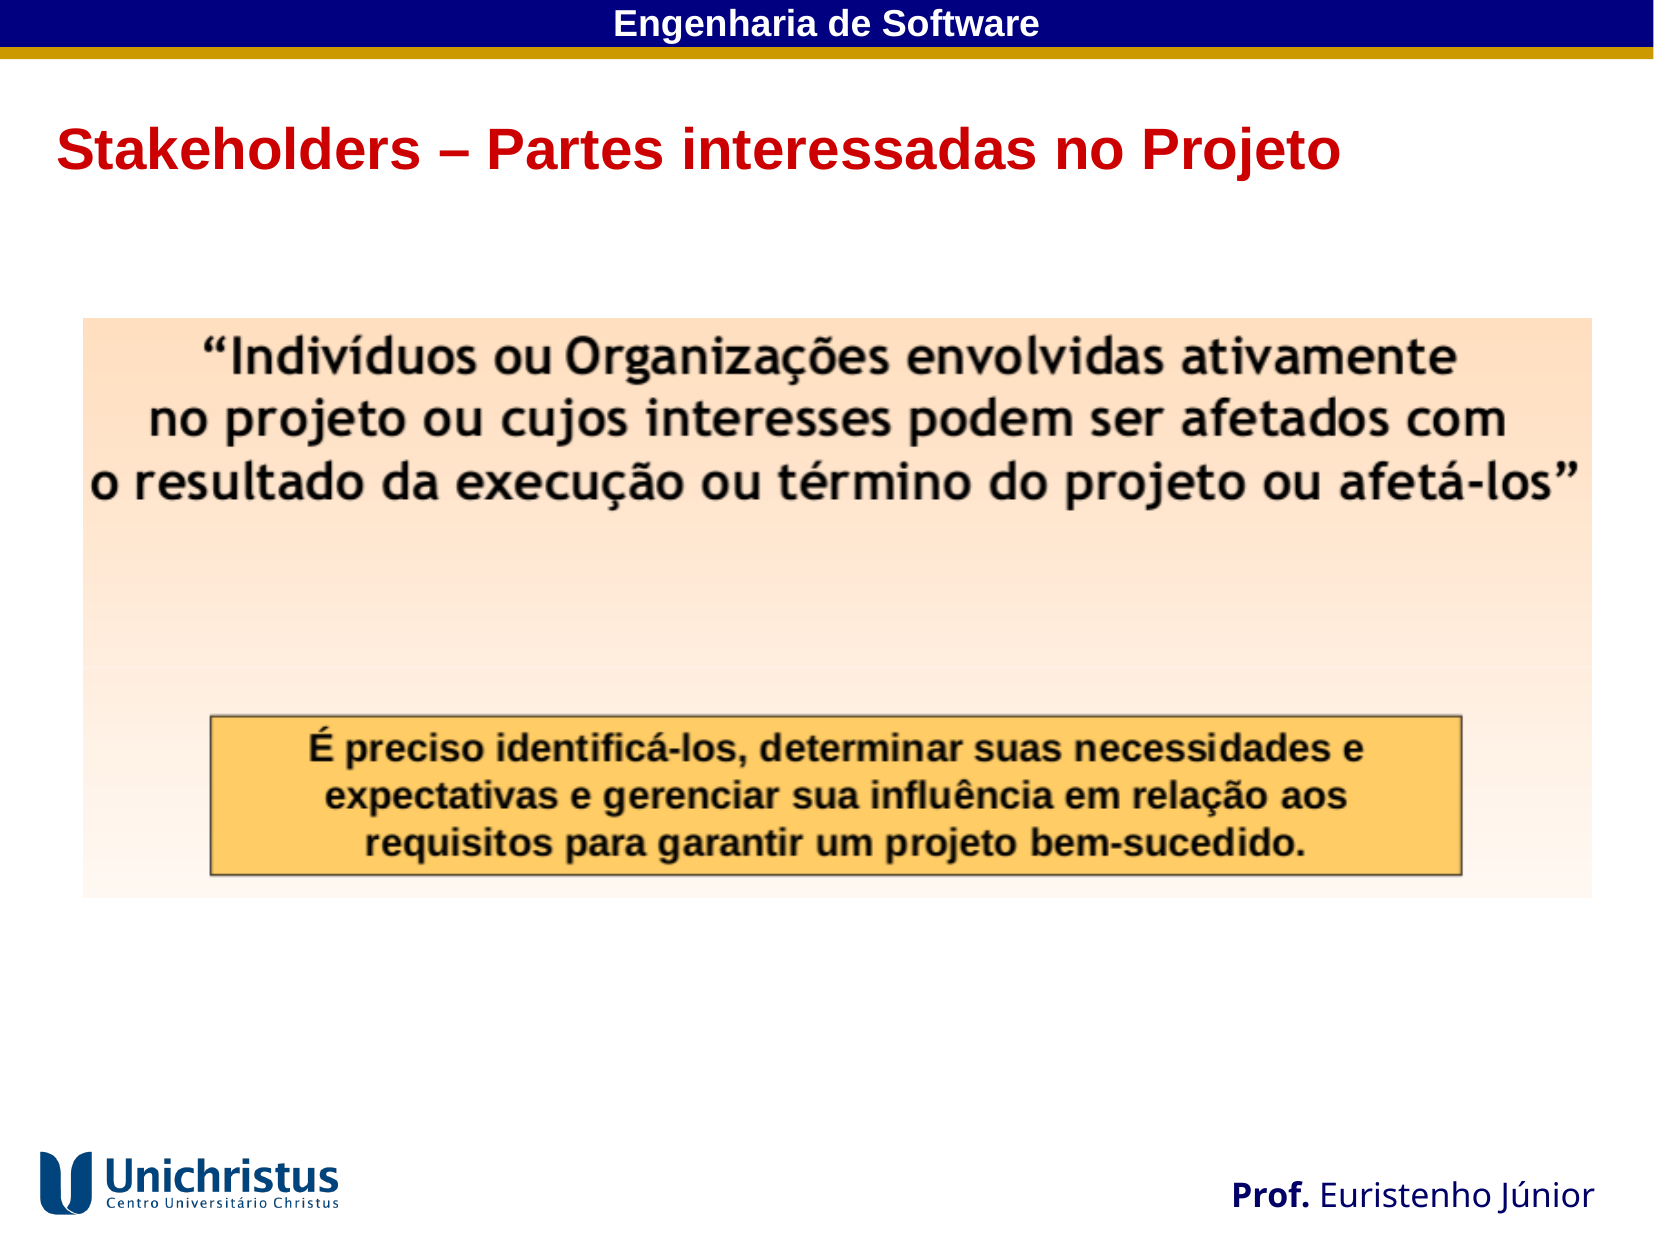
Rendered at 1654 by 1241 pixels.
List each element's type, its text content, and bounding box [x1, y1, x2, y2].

text_box Stakeholders – Partes interessadas no Projeto [41, 109, 1636, 254]
text_box Prof. Euristenho Júnior [1216, 1163, 1654, 1224]
text_box Engenharia de Software [0, 0, 1654, 47]
picture [83, 318, 1592, 898]
text_box [0, 47, 1654, 60]
picture [35, 1148, 343, 1217]
